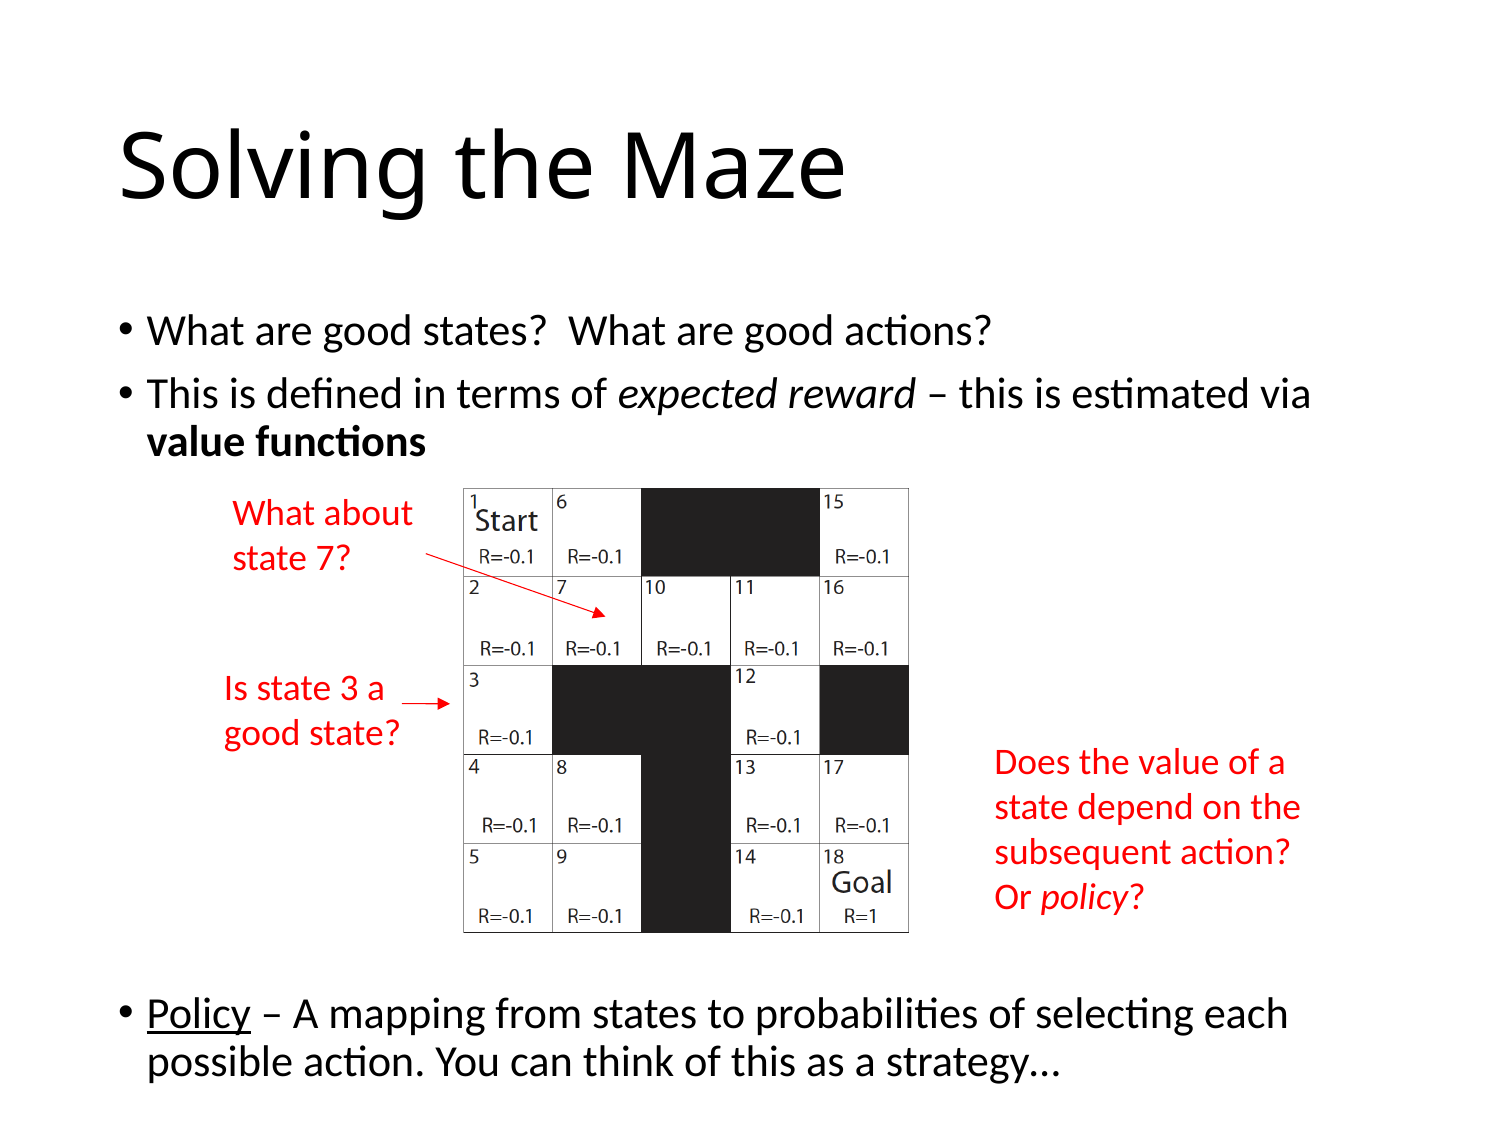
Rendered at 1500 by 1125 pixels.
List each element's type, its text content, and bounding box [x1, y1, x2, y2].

picture [456, 483, 916, 944]
title Solving the Maze [103, 59, 1397, 278]
text_box What about state 7? [217, 480, 453, 586]
text_box Does the value of a state depend on the subsequent action? Or policy? [979, 729, 1330, 925]
list What are good states? What are good actions? This is defined in terms of expected reward – this is estimated via value functions Policy – A mapping from states to probabilities of selecting each possible action. You can think of this as a strategy… [103, 299, 1397, 1102]
text_box Is state 3 a good state? [209, 655, 445, 761]
